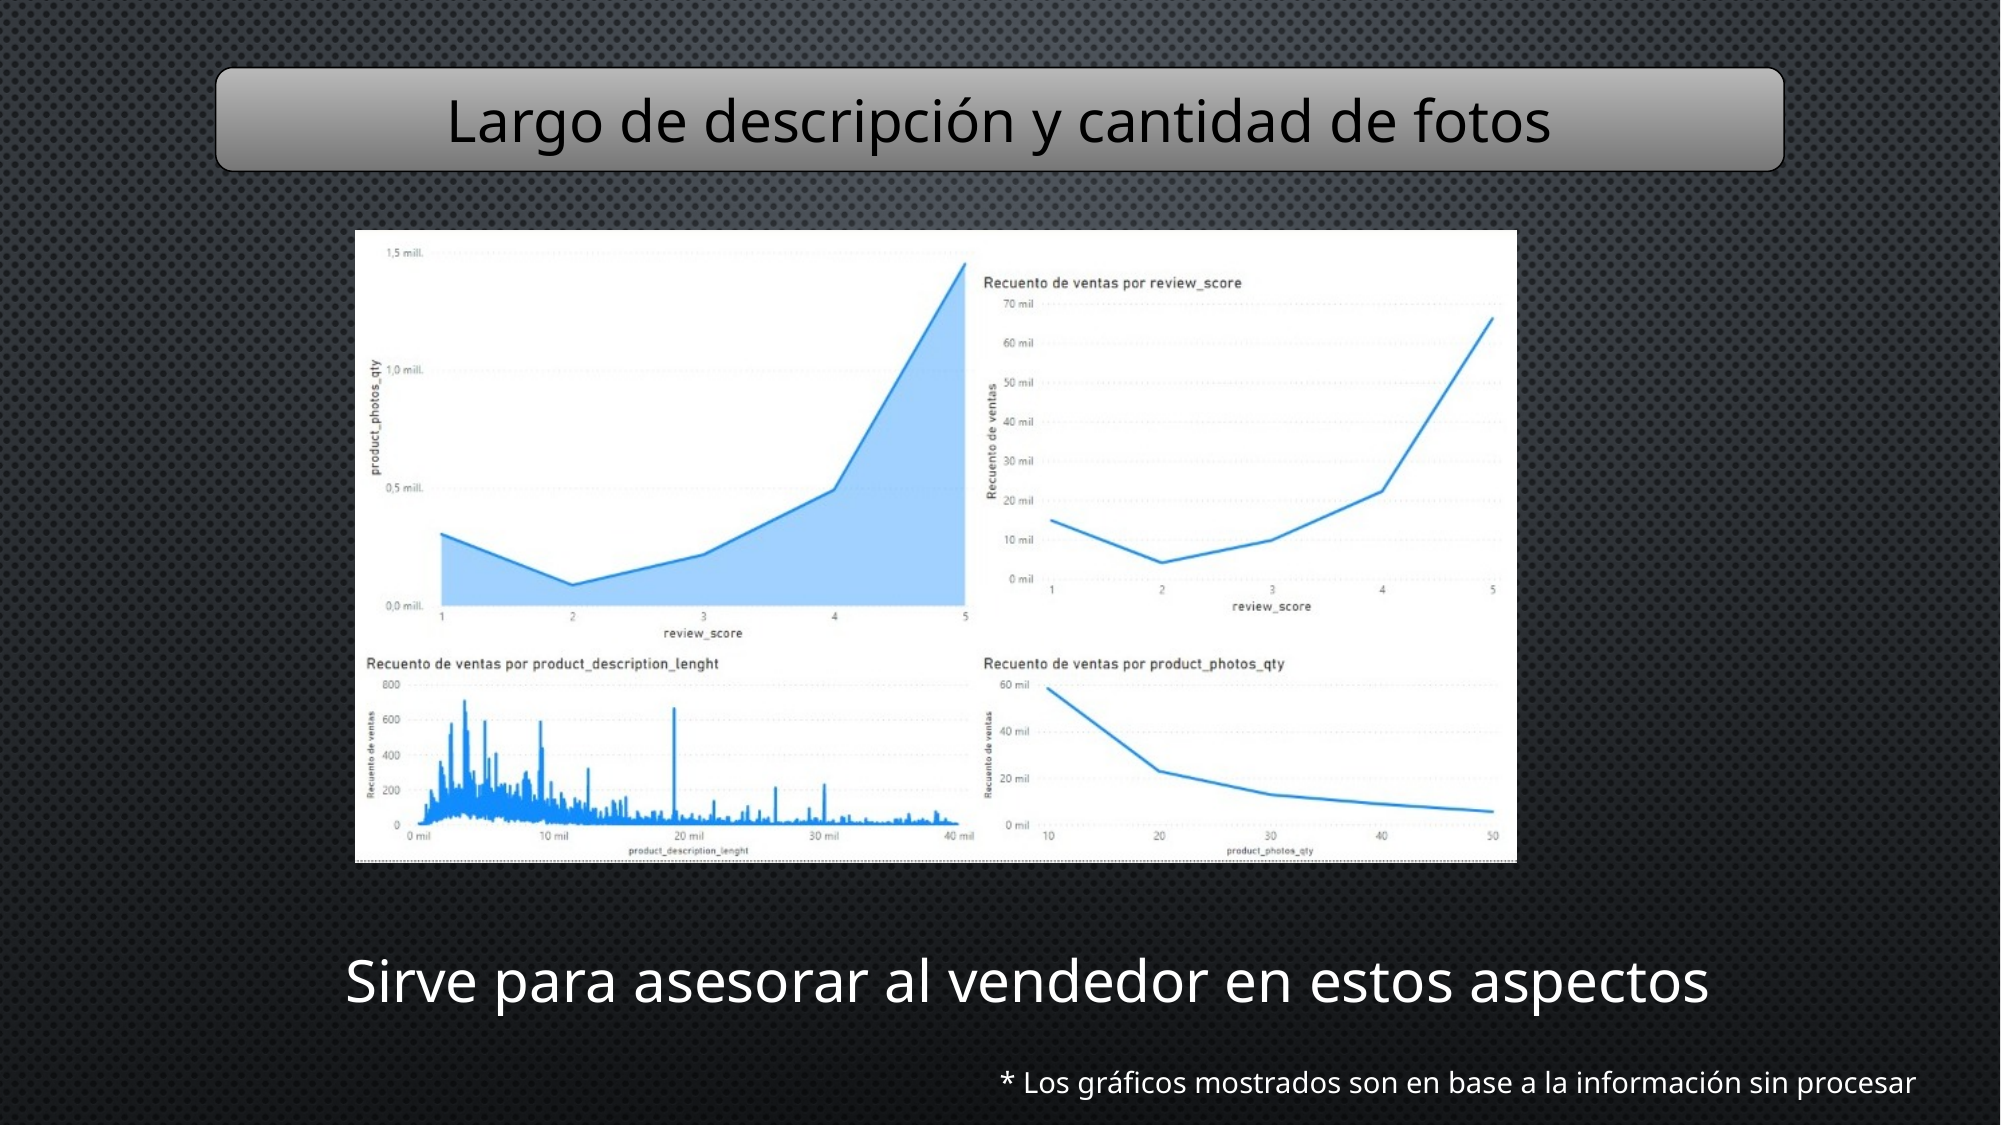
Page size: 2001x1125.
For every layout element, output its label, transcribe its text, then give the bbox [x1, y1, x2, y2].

picture [355, 230, 1517, 863]
text_box Sirve para asesorar al vendedor en estos aspectos [75, 936, 1981, 1023]
text_box * Los gráficos mostrados son en base a la información sin procesar [935, 1057, 1981, 1108]
text_box Largo de descripción y cantidad de fotos [215, 67, 1785, 172]
